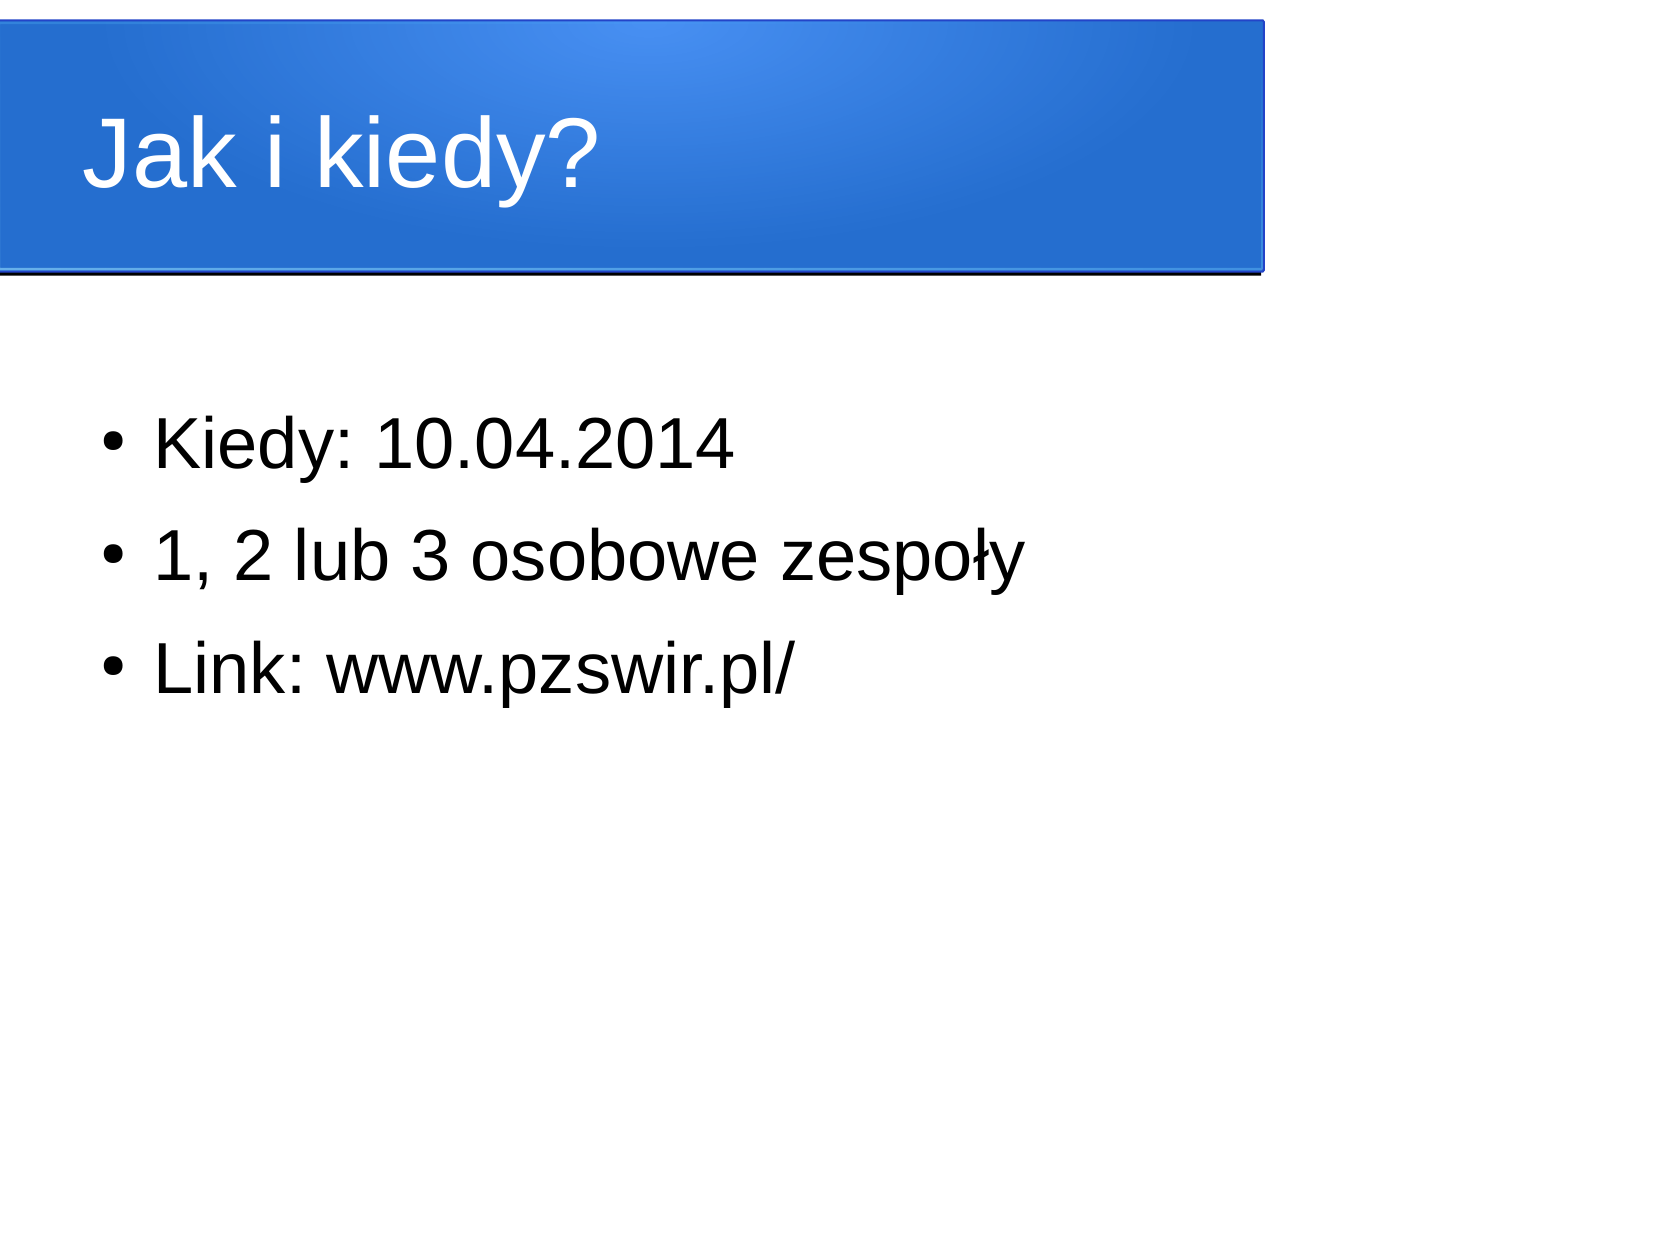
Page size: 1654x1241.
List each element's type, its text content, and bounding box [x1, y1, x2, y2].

list Kiedy: 10.04.2014 1, 2 lub 3 osobowe zespoły Link: www.pzswir.pl/ [82, 290, 1538, 1010]
title Jak i kiedy? [82, 49, 1250, 257]
